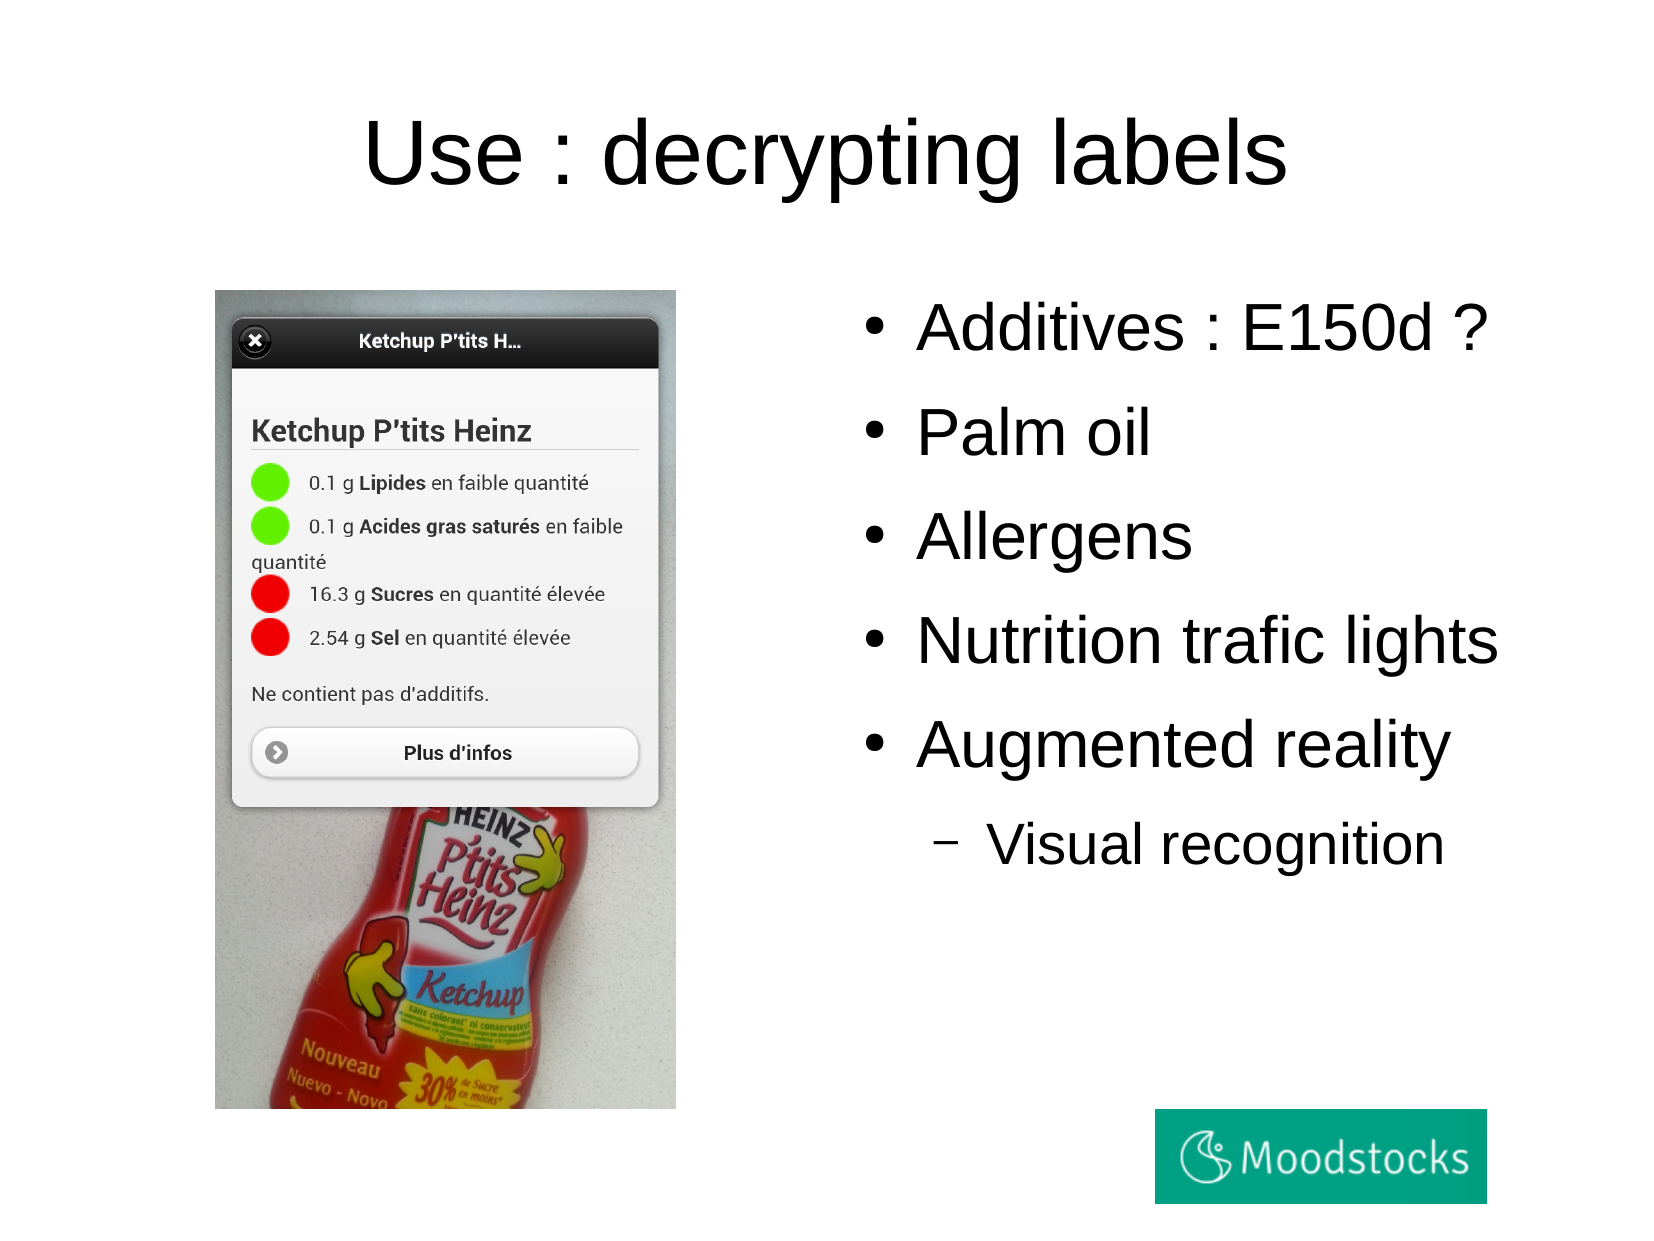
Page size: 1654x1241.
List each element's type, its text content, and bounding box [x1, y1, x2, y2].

list Additives : E150d ? Palm oil Allergens Nutrition trafic lights Augmented reality Visual recognition [845, 290, 1572, 1109]
picture [215, 290, 676, 1109]
picture [1155, 1109, 1487, 1204]
title Use : decrypting labels [82, 49, 1571, 257]
